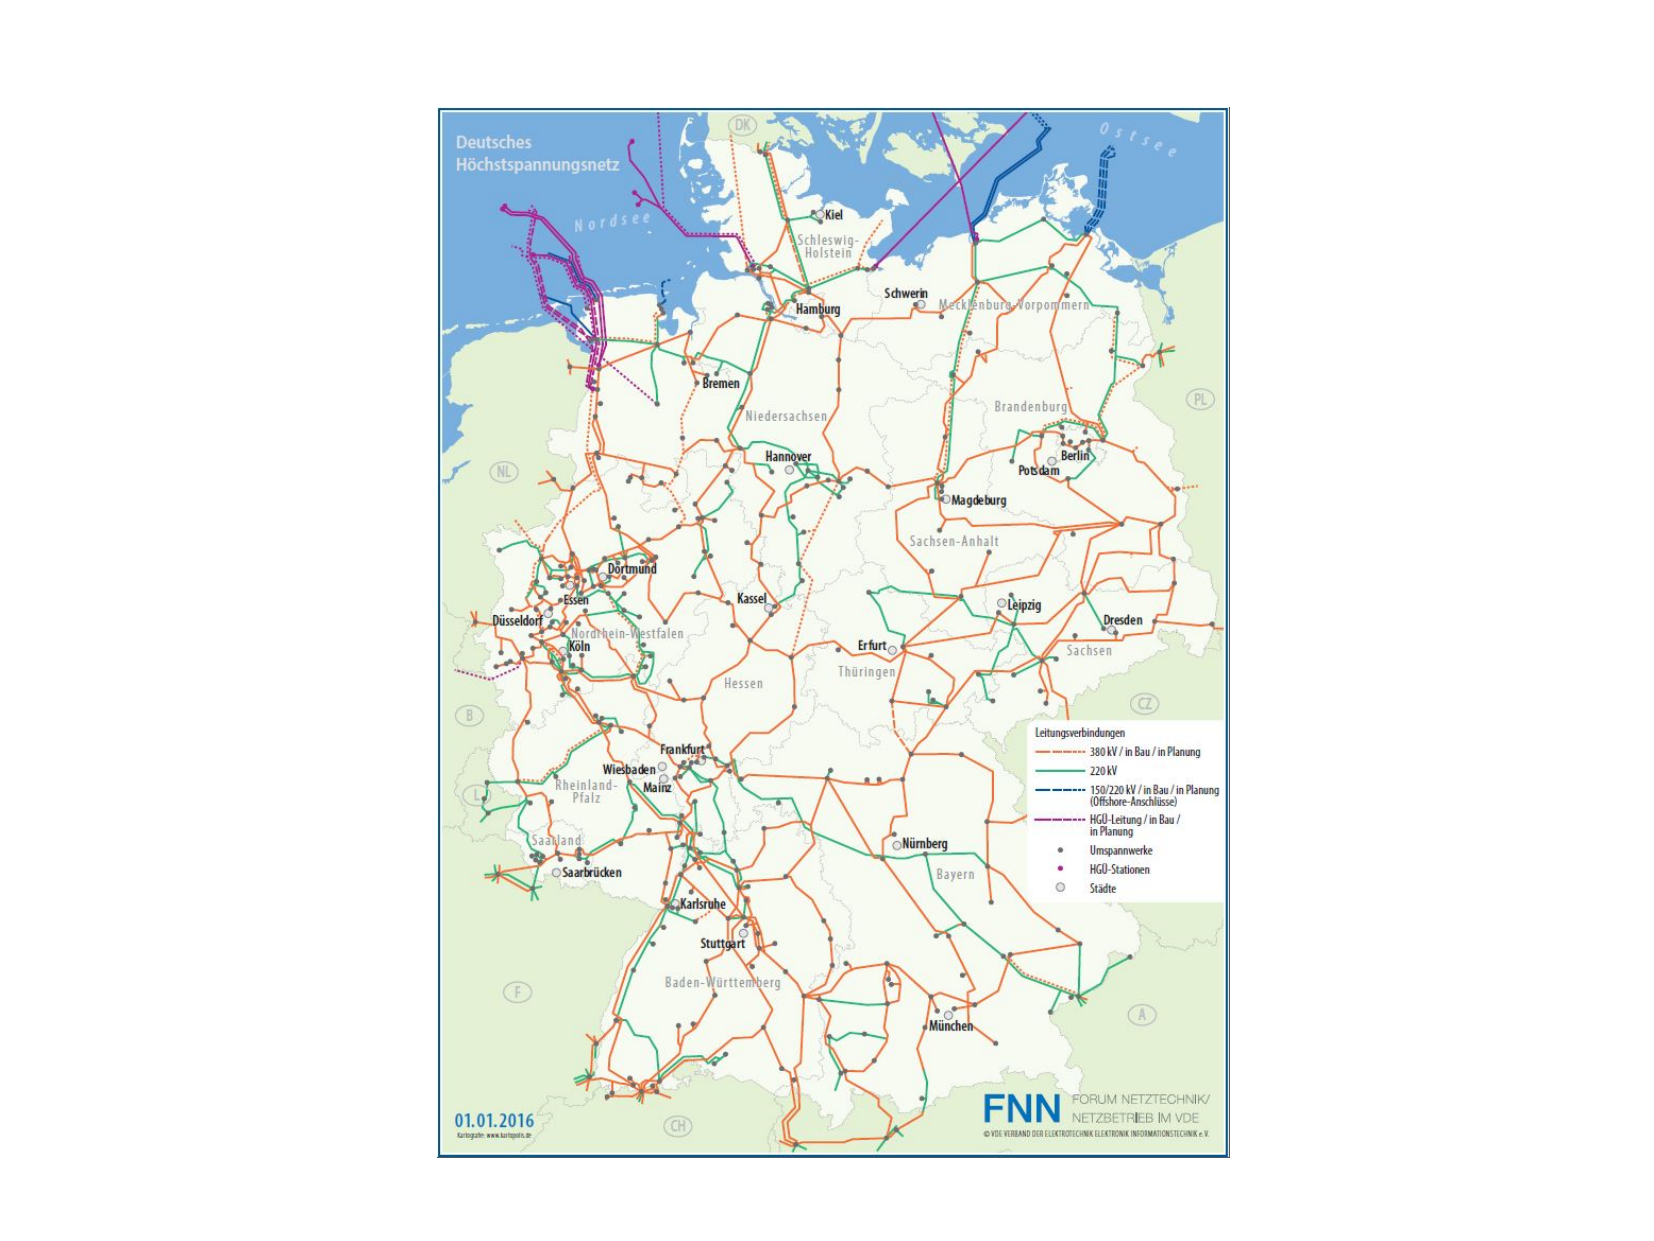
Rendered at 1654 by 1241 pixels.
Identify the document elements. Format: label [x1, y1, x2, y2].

picture [437, 107, 1230, 1158]
